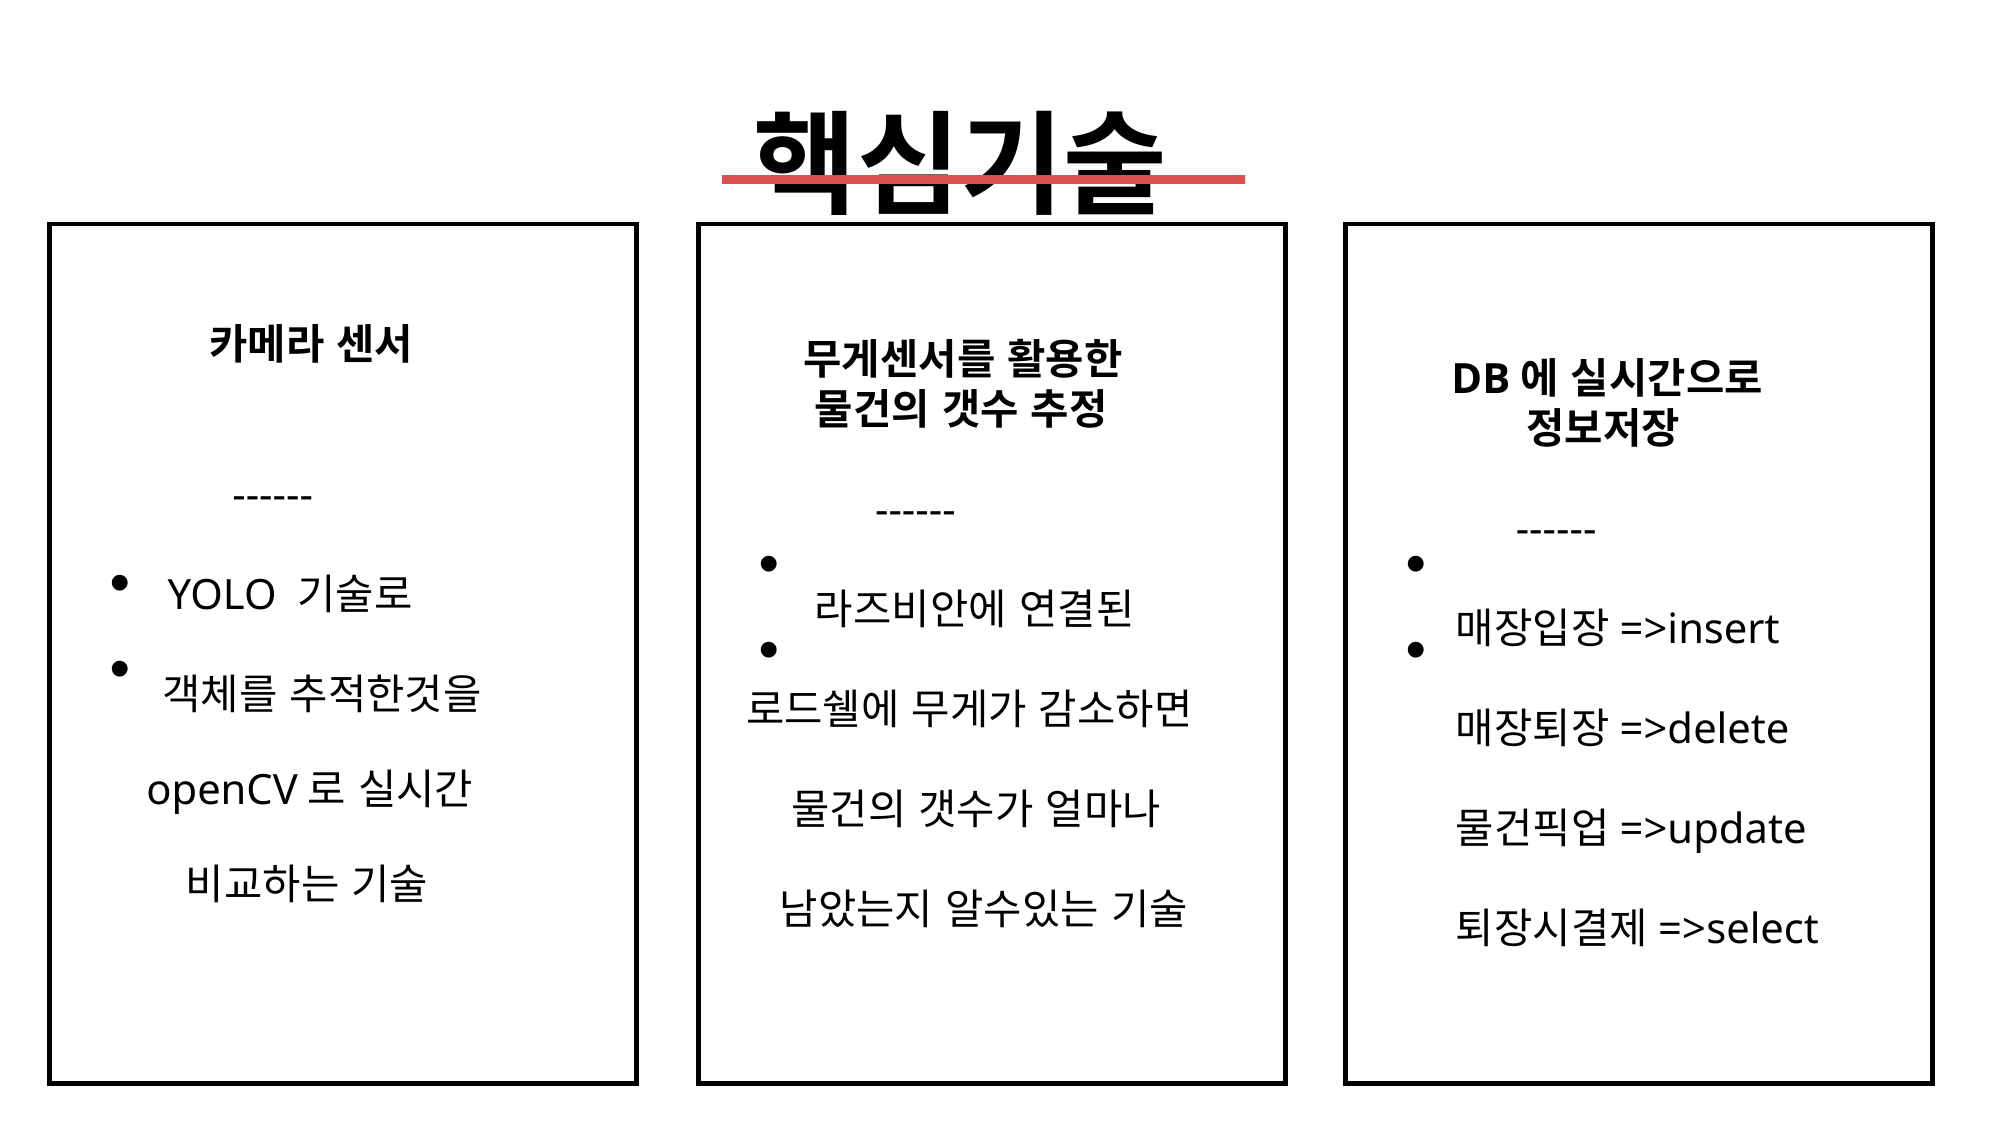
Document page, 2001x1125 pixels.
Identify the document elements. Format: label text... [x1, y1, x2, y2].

text_box 핵심기술 [738, 184, 1245, 222]
text_box 카메라 센서 ------ YOLO 기술로 객체를 추적한것을 openCV로 실시간 비교하는 기술 [66, 260, 723, 1125]
text_box [698, 224, 1286, 1084]
text_box [1345, 224, 1933, 1084]
text_box 무게센서를 활용한 물건의 갯수 추정 ------ 라즈비안에 연결된 로드쉘에 무게가 감소하면 물건의 갯수가 얼마나 남았는지 알수있는 기술 [731, 274, 1271, 1125]
text_box DB에 실시간으로 정보저장 ------ 매장입장=>insert 매장퇴장=>delete 물건픽업=>update 퇴장시결제=>select [1371, 244, 2000, 1125]
text_box 핵심기술 [738, 101, 1245, 175]
text_box [49, 224, 637, 1084]
